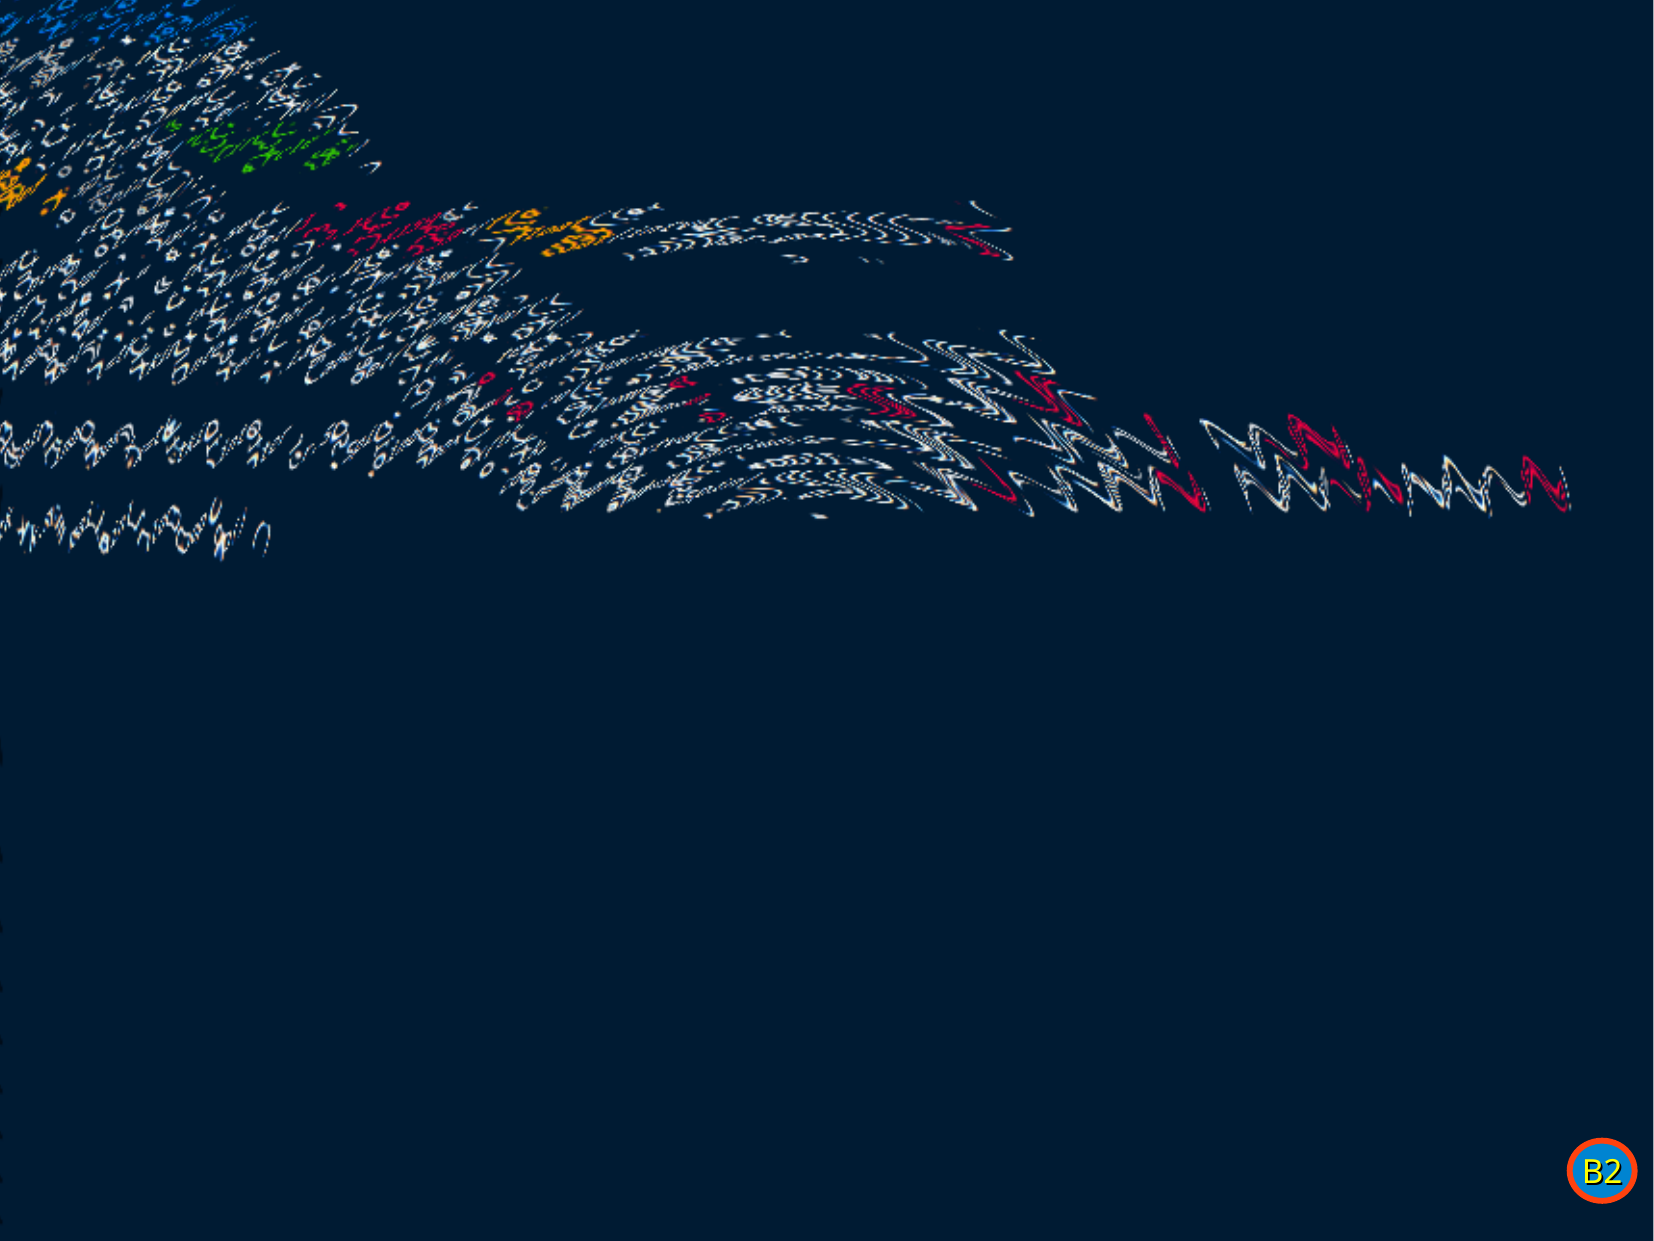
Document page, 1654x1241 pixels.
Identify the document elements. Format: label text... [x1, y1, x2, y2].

text_box B2 [1569, 1140, 1635, 1201]
picture [0, 0, 1654, 1241]
